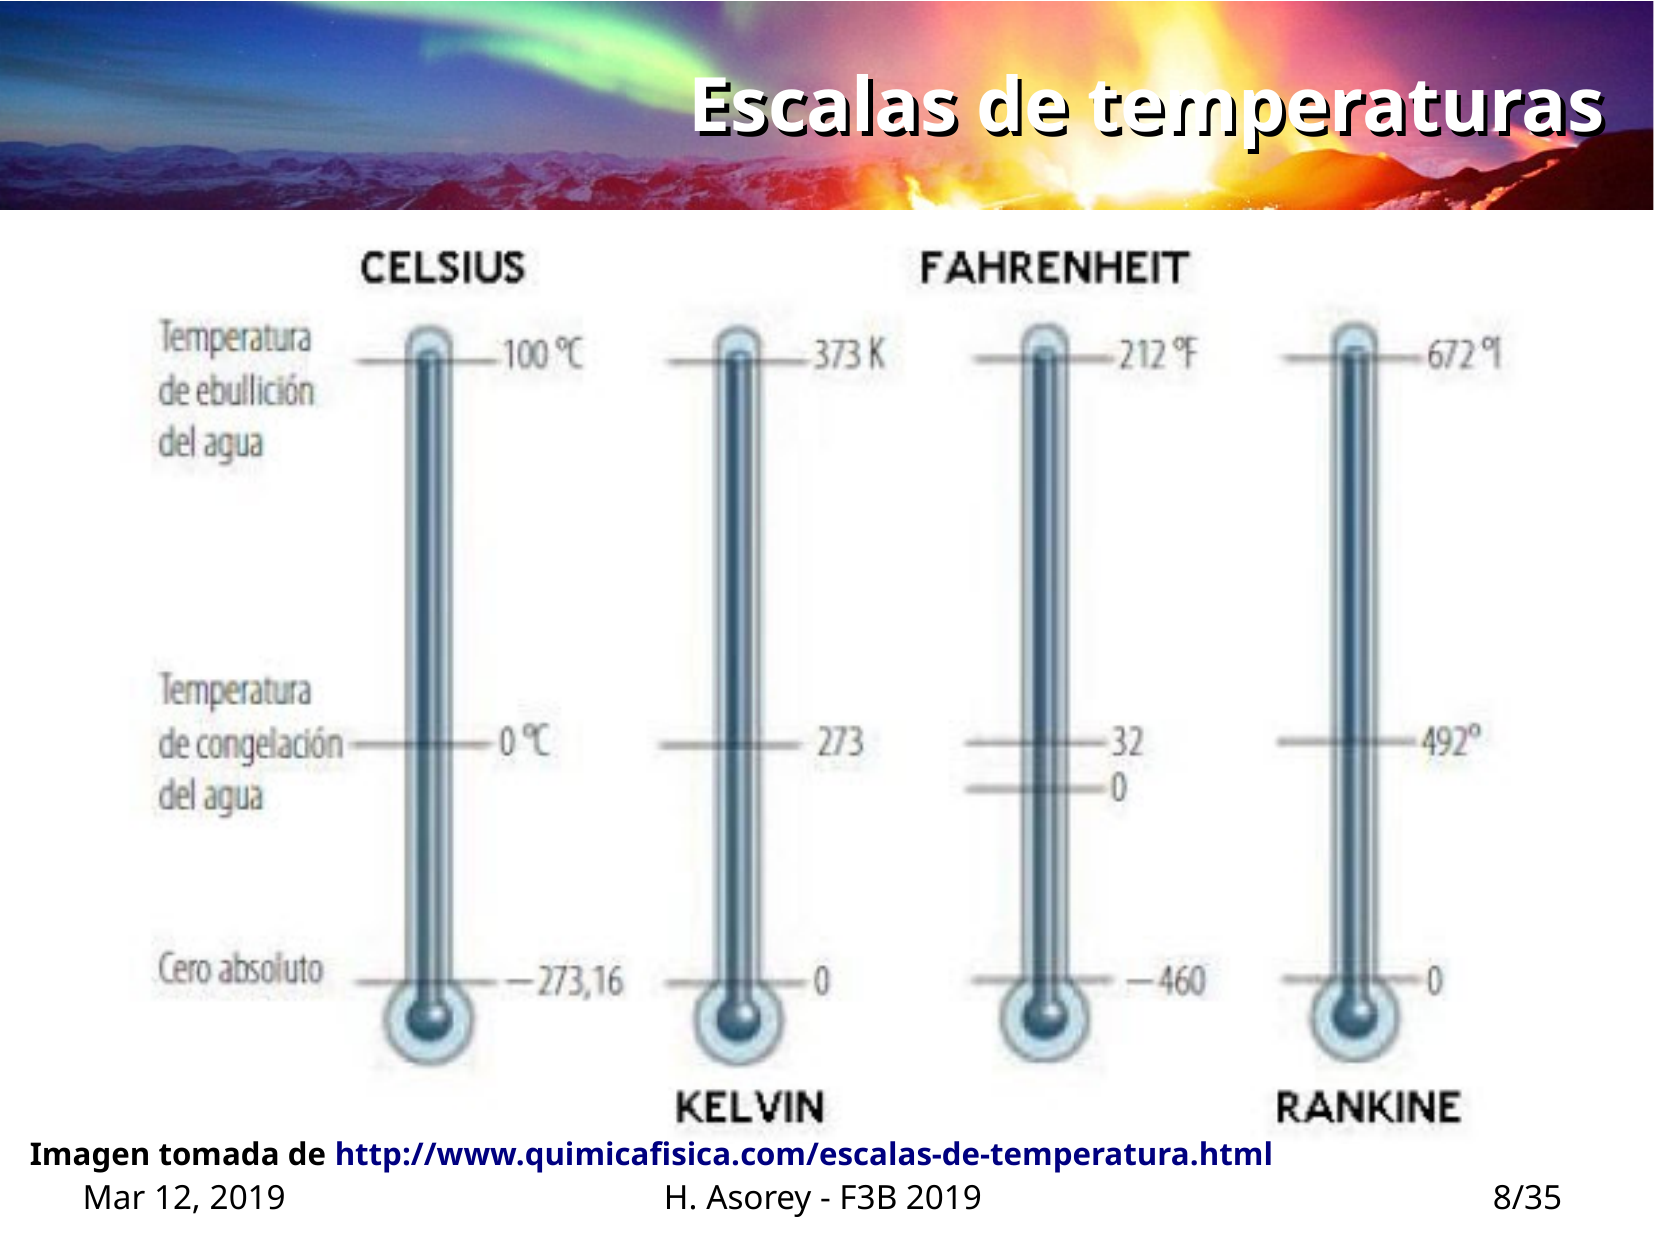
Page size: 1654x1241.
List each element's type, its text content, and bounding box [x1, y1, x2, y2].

picture [109, 225, 1524, 1144]
picture [0, 1, 1654, 210]
text_box Imagen tomada de http://www.quimicafisica.com/escalas-de-temperatura.html [15, 1125, 1125, 1179]
title Escalas de temperaturas [45, 15, 1606, 191]
